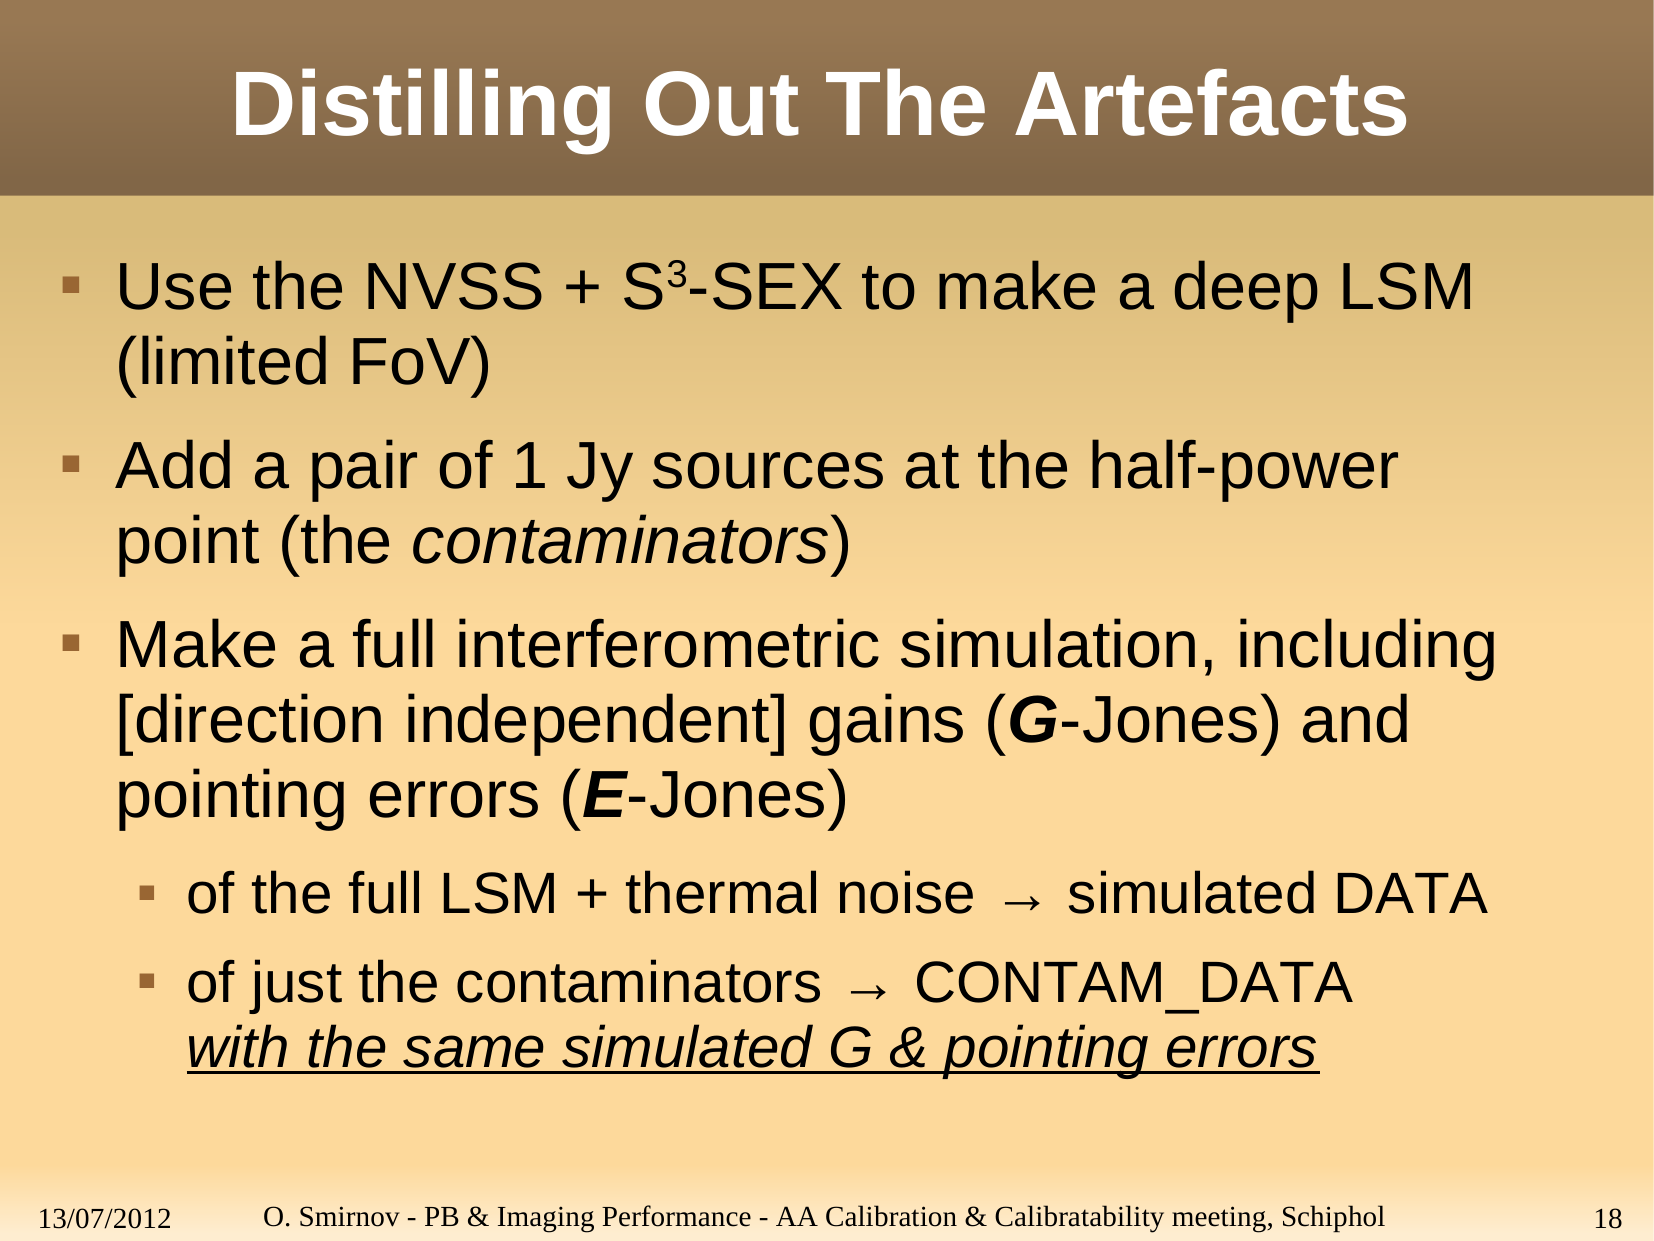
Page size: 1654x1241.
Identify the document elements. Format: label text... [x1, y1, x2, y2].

title Distilling Out The Artefacts [76, 0, 1565, 208]
list Use the NVSS + S3-SEX to make a deep LSM (limited FoV) Add a pair of 1 Jy sources at the half-power point (the contaminators) Make a full interferometric simulation, including [direction independent] gains (G-Jones) and pointing errors (E-Jones) of the full LSM + thermal noise → simulated DATA of just the contaminators → CONTAM_DATA with the same simulated G & pointing errors [45, 249, 1534, 1081]
picture [0, 0, 1654, 1241]
